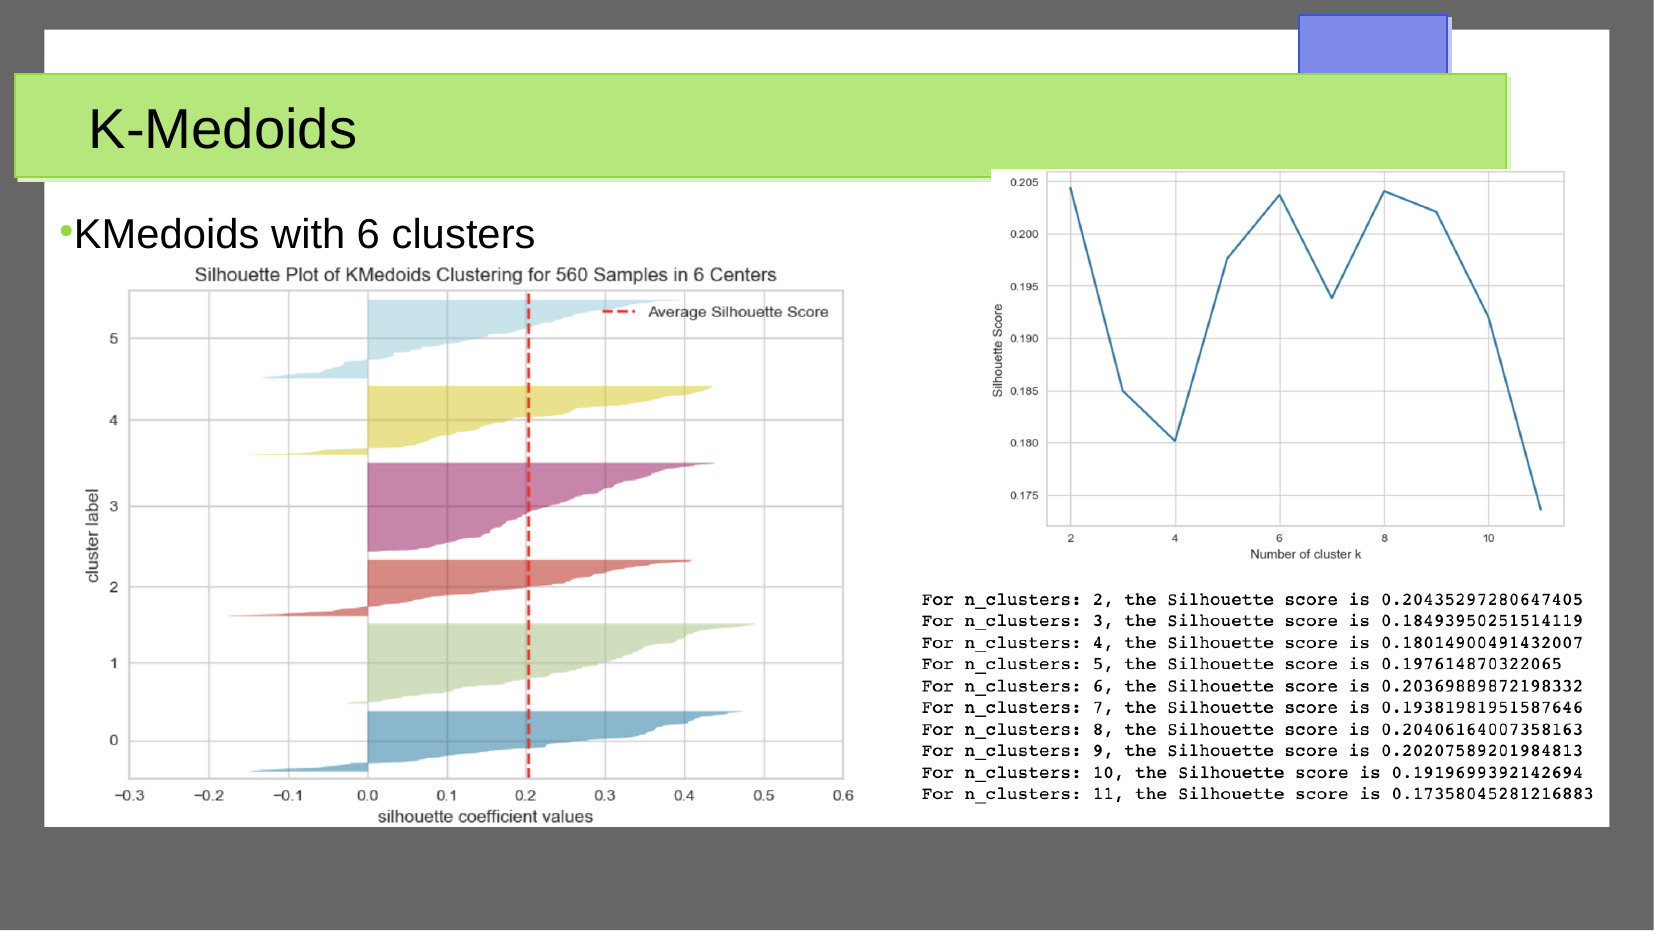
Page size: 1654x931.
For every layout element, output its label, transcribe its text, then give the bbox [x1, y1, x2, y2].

picture [991, 169, 1565, 562]
title K-Medoids [88, 73, 1506, 178]
picture [909, 590, 1595, 809]
list KMedoids with 6 clusters [59, 206, 591, 266]
picture [83, 264, 857, 827]
